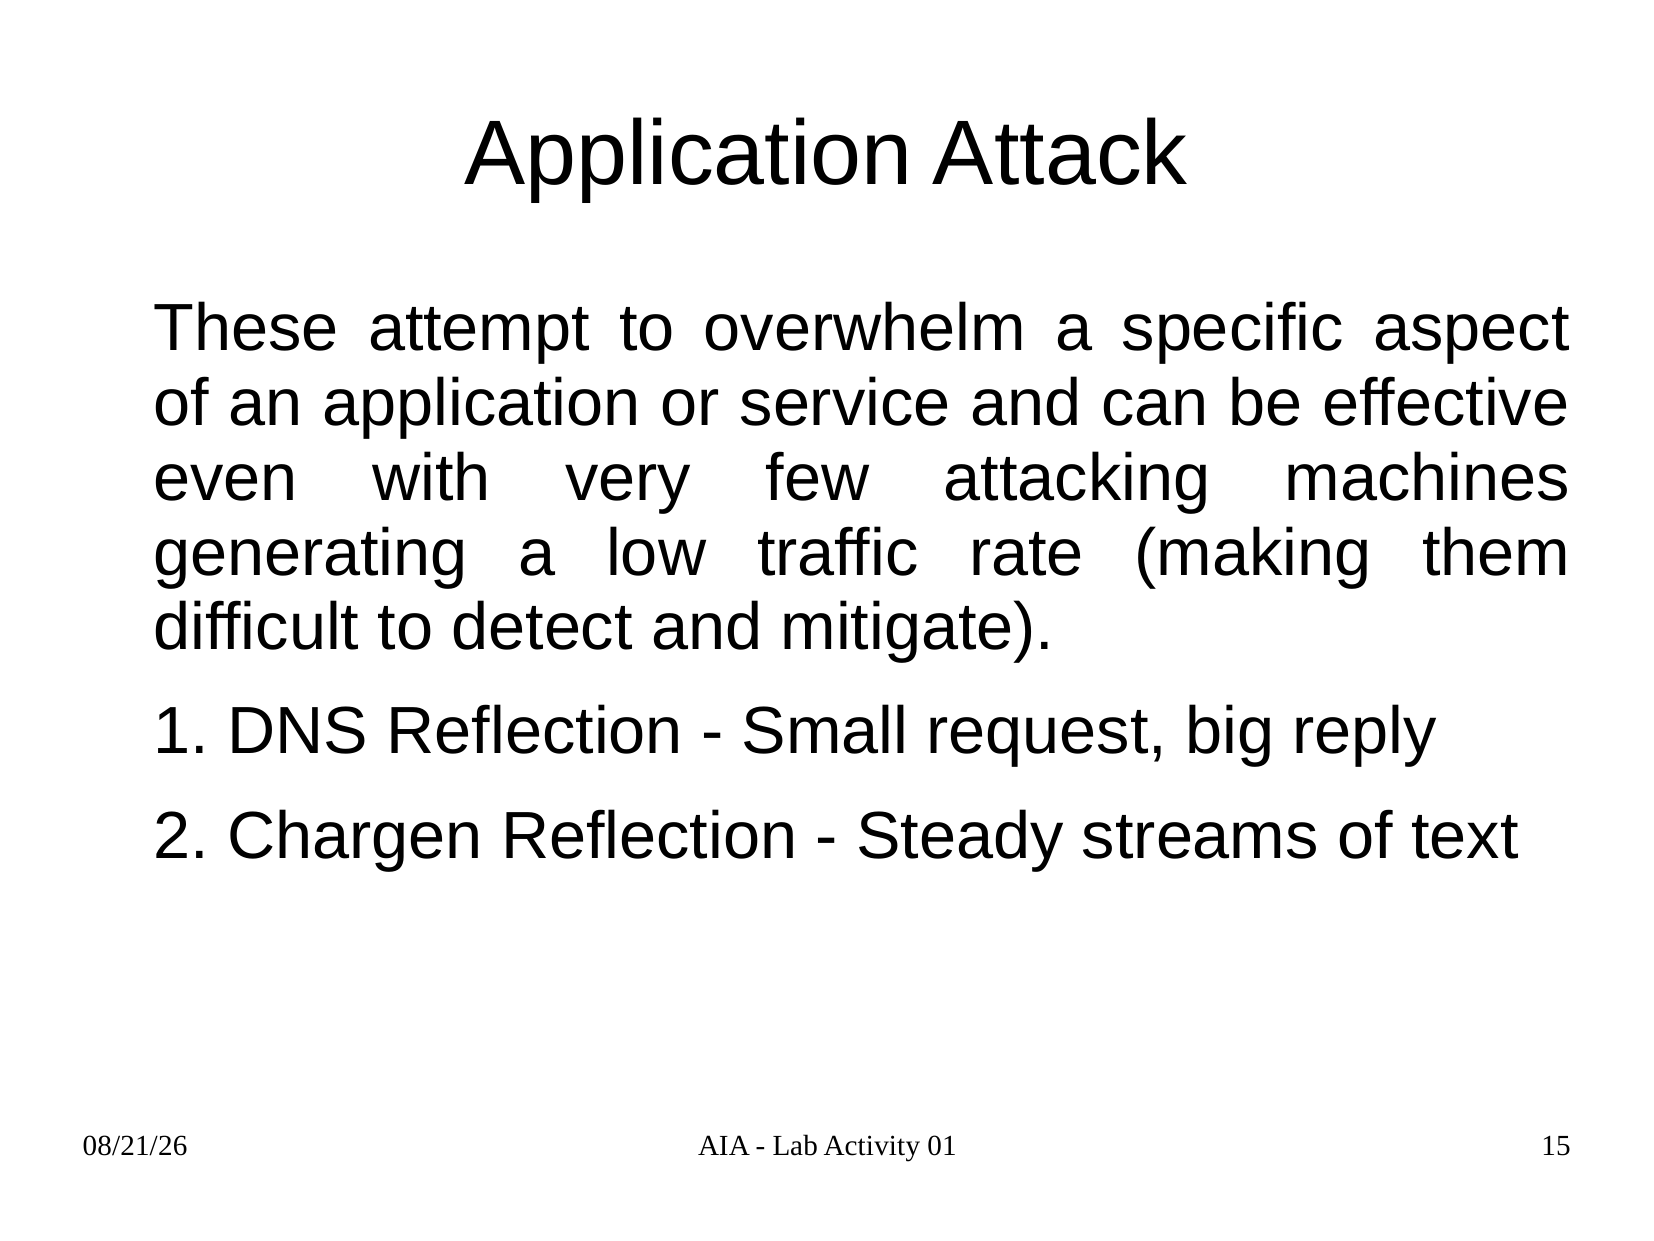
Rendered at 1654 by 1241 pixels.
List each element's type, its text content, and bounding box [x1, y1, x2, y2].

title Application Attack [82, 49, 1571, 257]
list These attempt to overwhelm a specific aspect of an application or service and can be effective even with very few attacking machines generating a low traffic rate (making them difficult to detect and mitigate). 1. DNS Reflection - Small request, big reply 2. Chargen Reflection - Steady streams of text [82, 290, 1571, 1010]
